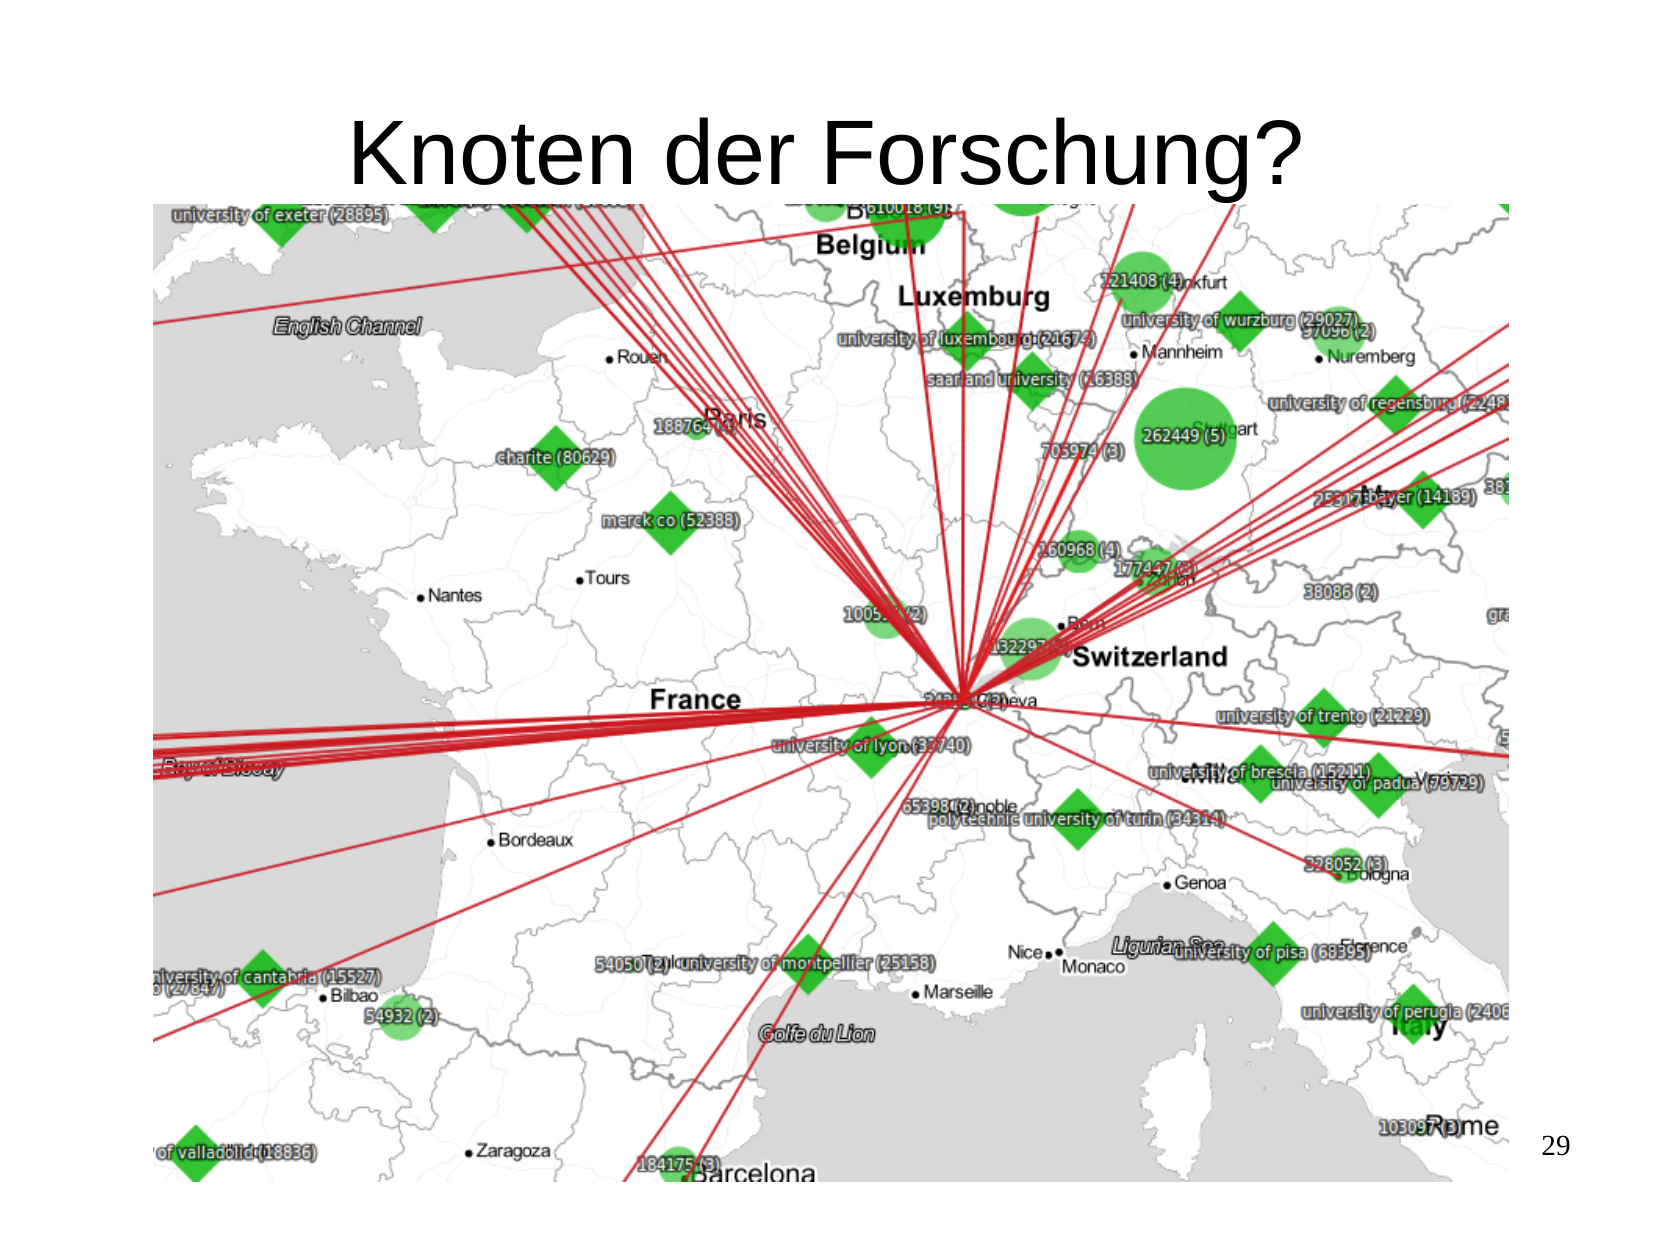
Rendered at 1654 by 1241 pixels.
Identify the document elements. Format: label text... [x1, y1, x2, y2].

title Knoten der Forschung? [82, 49, 1571, 257]
picture [153, 204, 1509, 1182]
